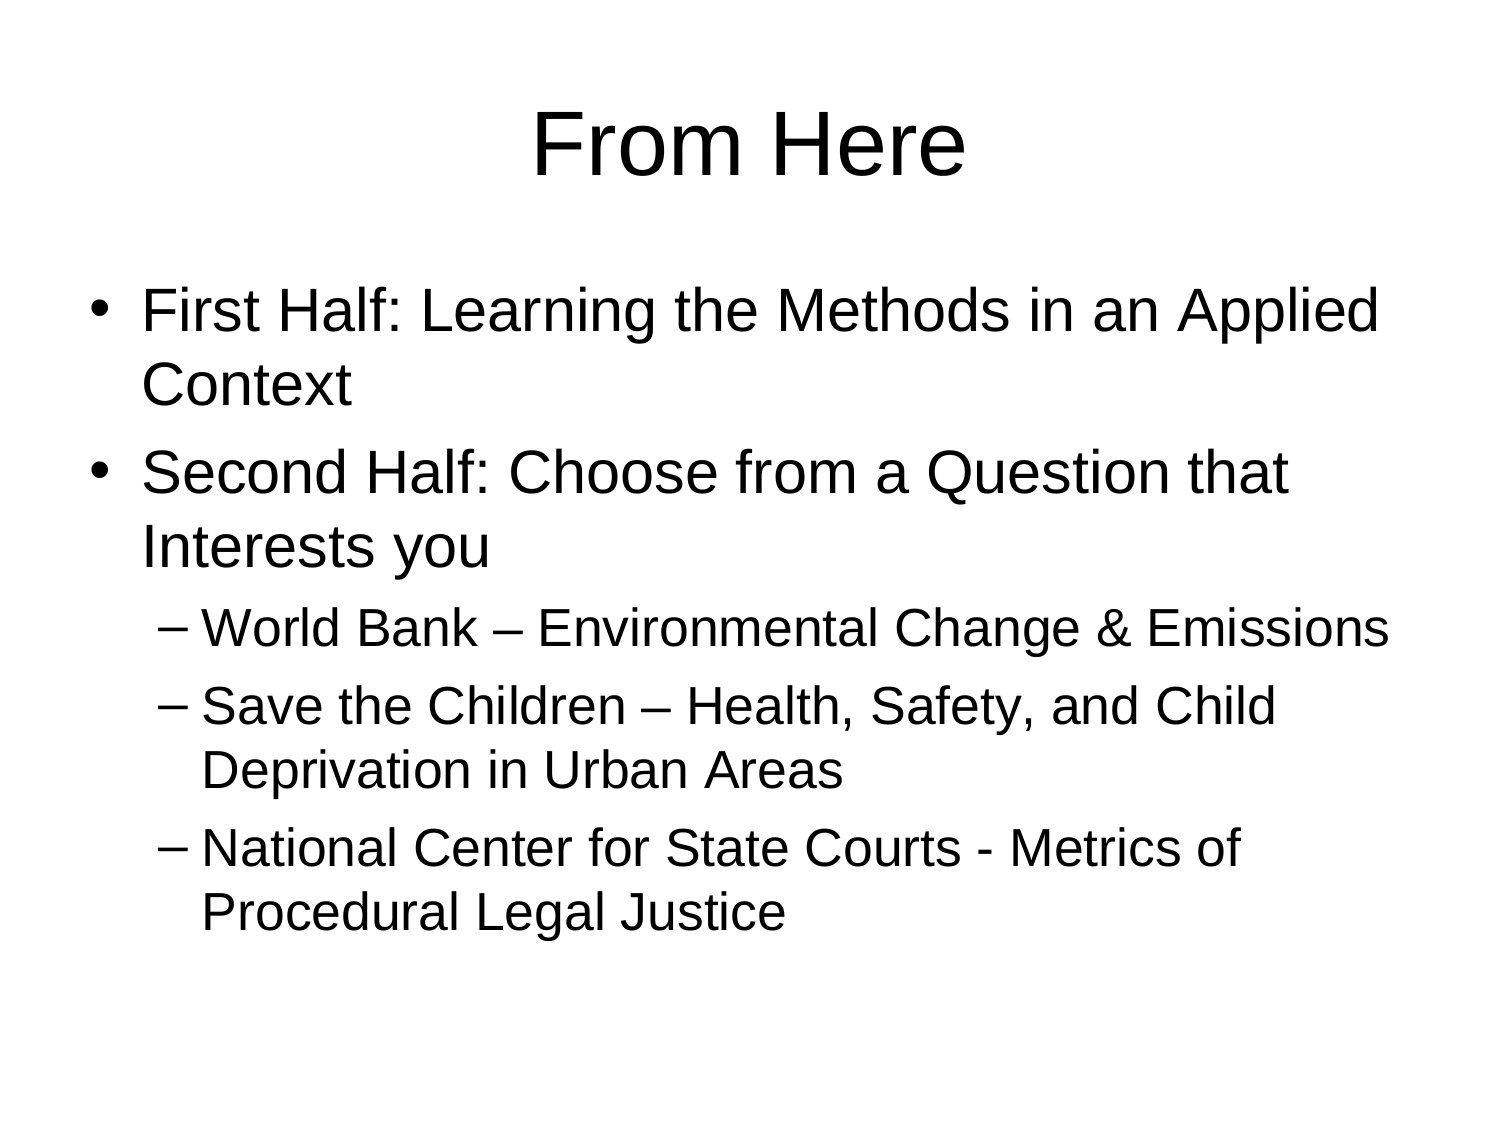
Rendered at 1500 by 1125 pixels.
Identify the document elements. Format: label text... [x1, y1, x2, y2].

list First Half: Learning the Methods in an Applied Context Second Half: Choose from a Question that Interests you World Bank – Environmental Change & Emissions Save the Children – Health, Safety, and Child Deprivation in Urban Areas National Center for State Courts - Metrics of Procedural Legal Justice [75, 262, 1426, 1005]
title From Here [75, 45, 1426, 233]
